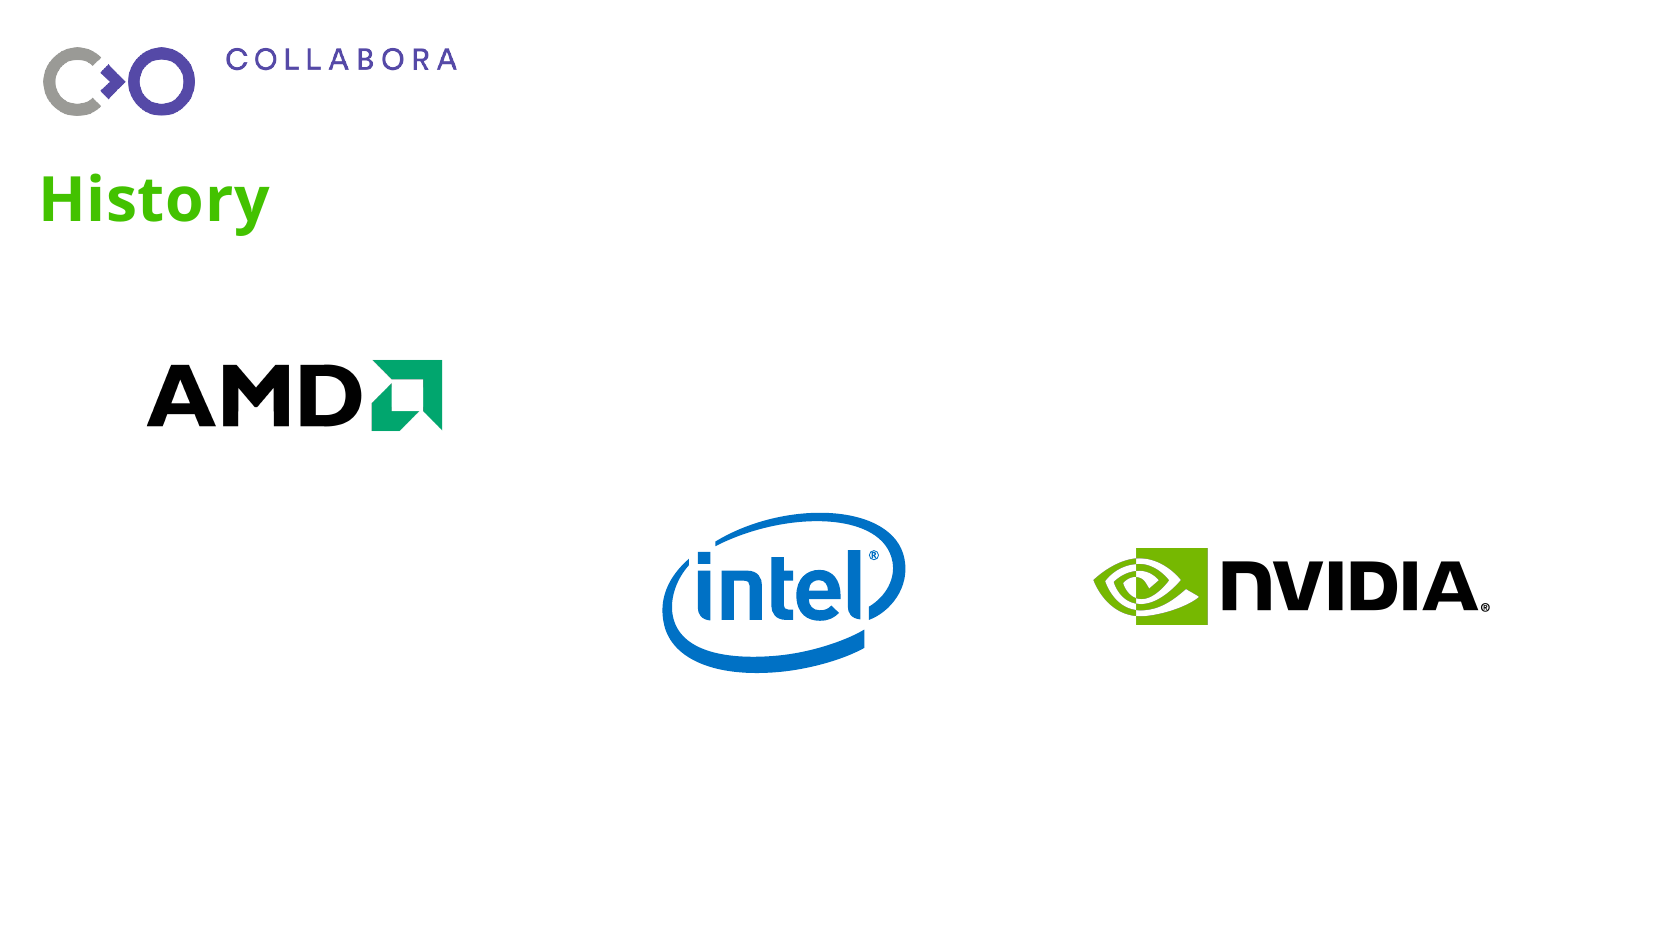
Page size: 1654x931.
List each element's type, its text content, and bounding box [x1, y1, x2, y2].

title History [38, 159, 1614, 216]
picture [661, 511, 907, 675]
picture [117, 326, 472, 465]
picture [1093, 548, 1490, 625]
picture [43, 47, 457, 116]
